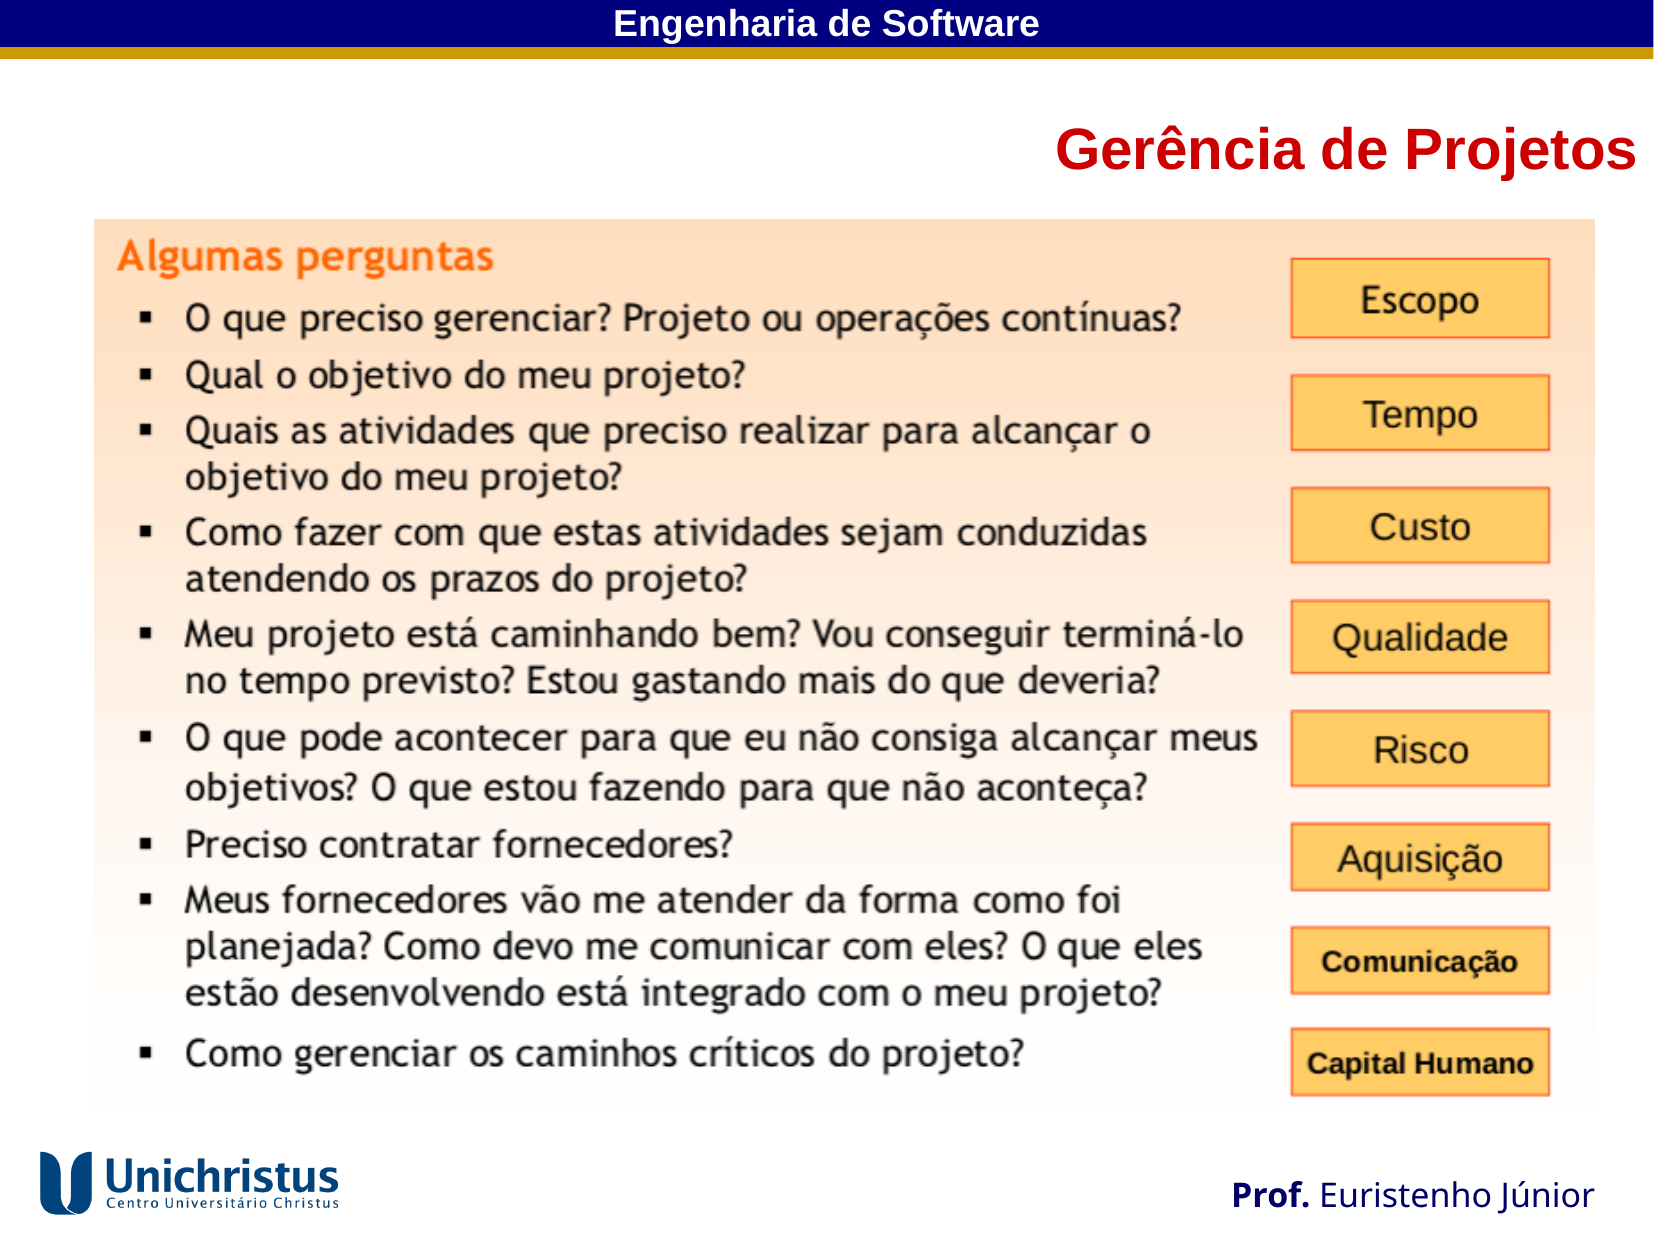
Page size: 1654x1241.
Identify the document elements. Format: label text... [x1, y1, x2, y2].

picture [35, 1148, 343, 1217]
text_box Gerência de Projetos [1040, 109, 1654, 189]
picture [94, 219, 1595, 1115]
text_box [0, 47, 1654, 60]
text_box Engenharia de Software [0, 0, 1654, 47]
text_box Prof. Euristenho Júnior [1216, 1163, 1654, 1224]
